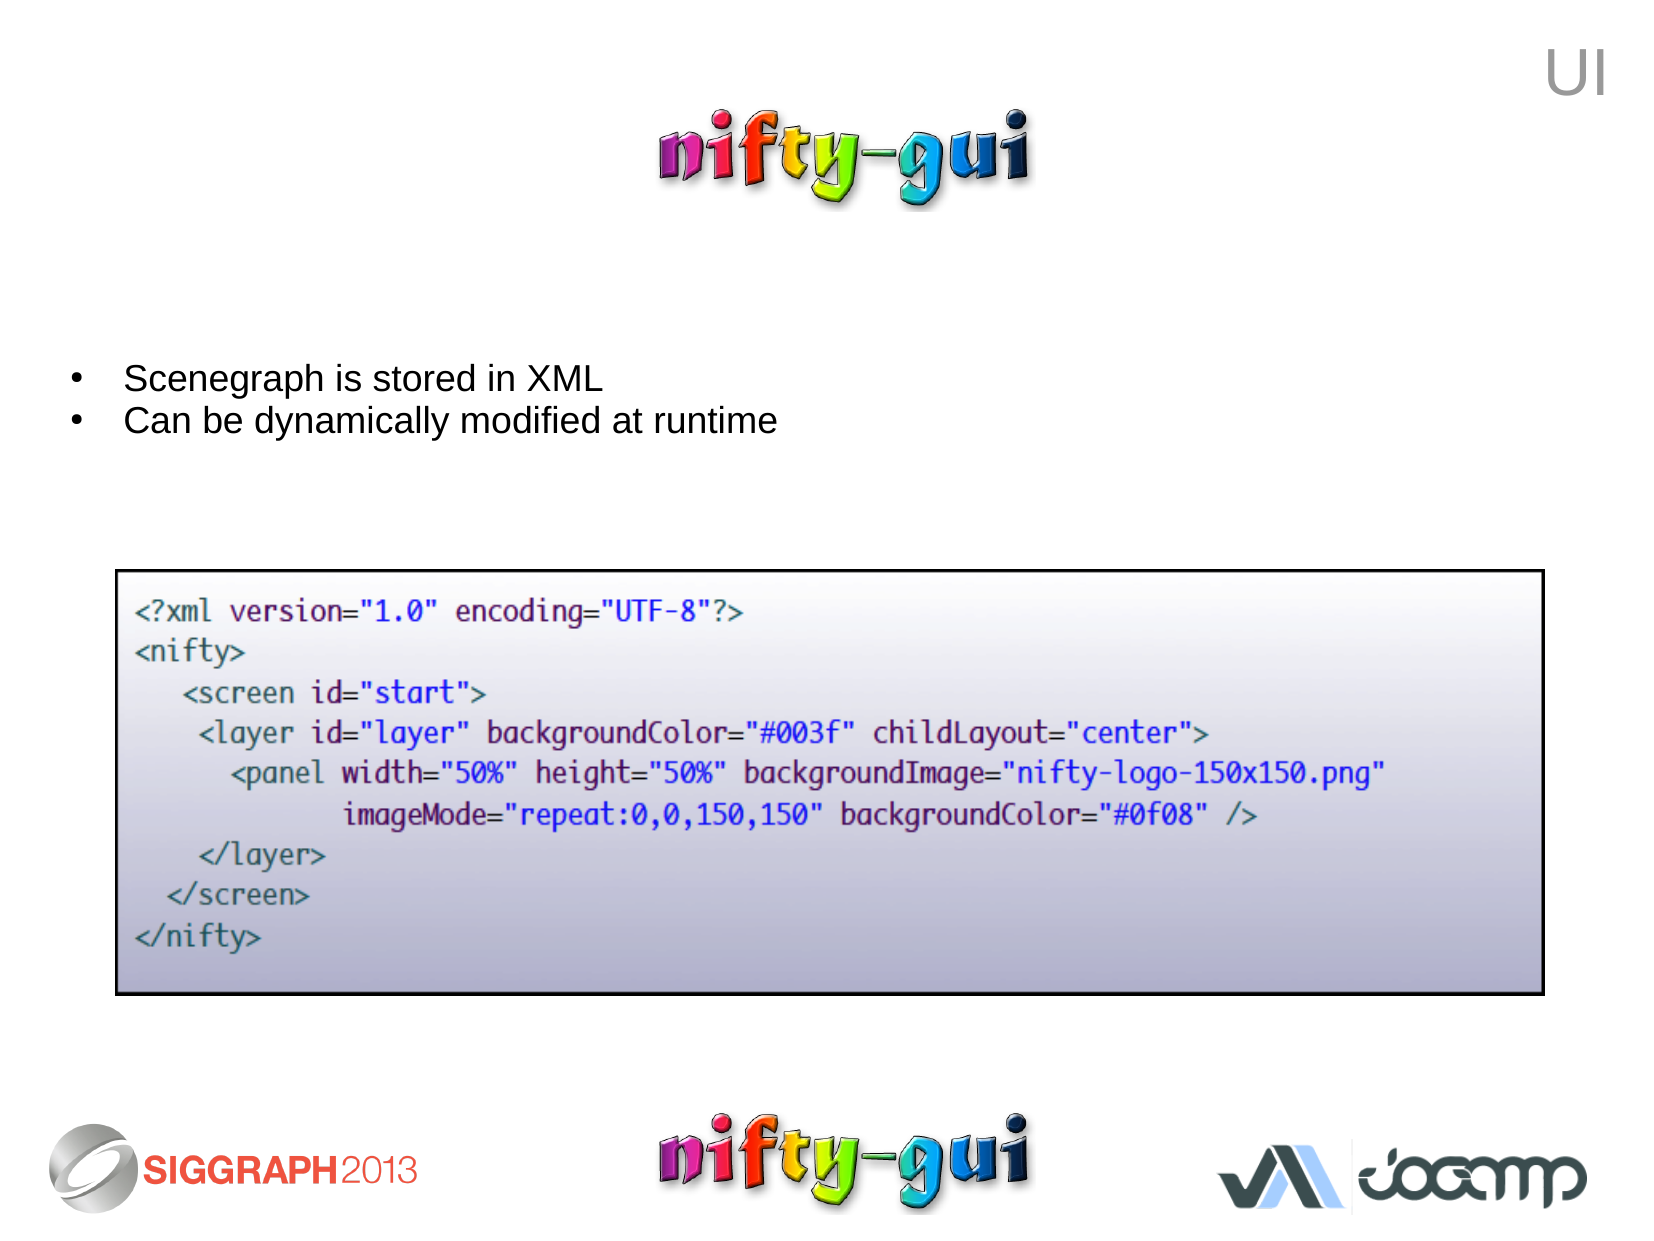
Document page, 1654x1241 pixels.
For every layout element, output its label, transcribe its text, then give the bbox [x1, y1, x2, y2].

picture [652, 1108, 1036, 1216]
text_box Scenegraph is stored in XML Can be dynamically modified at runtime [37, 350, 1615, 878]
picture [1215, 1139, 1587, 1215]
picture [45, 1122, 421, 1215]
picture [652, 104, 1036, 212]
text_box UI [1529, 27, 1642, 132]
picture [115, 570, 1546, 996]
